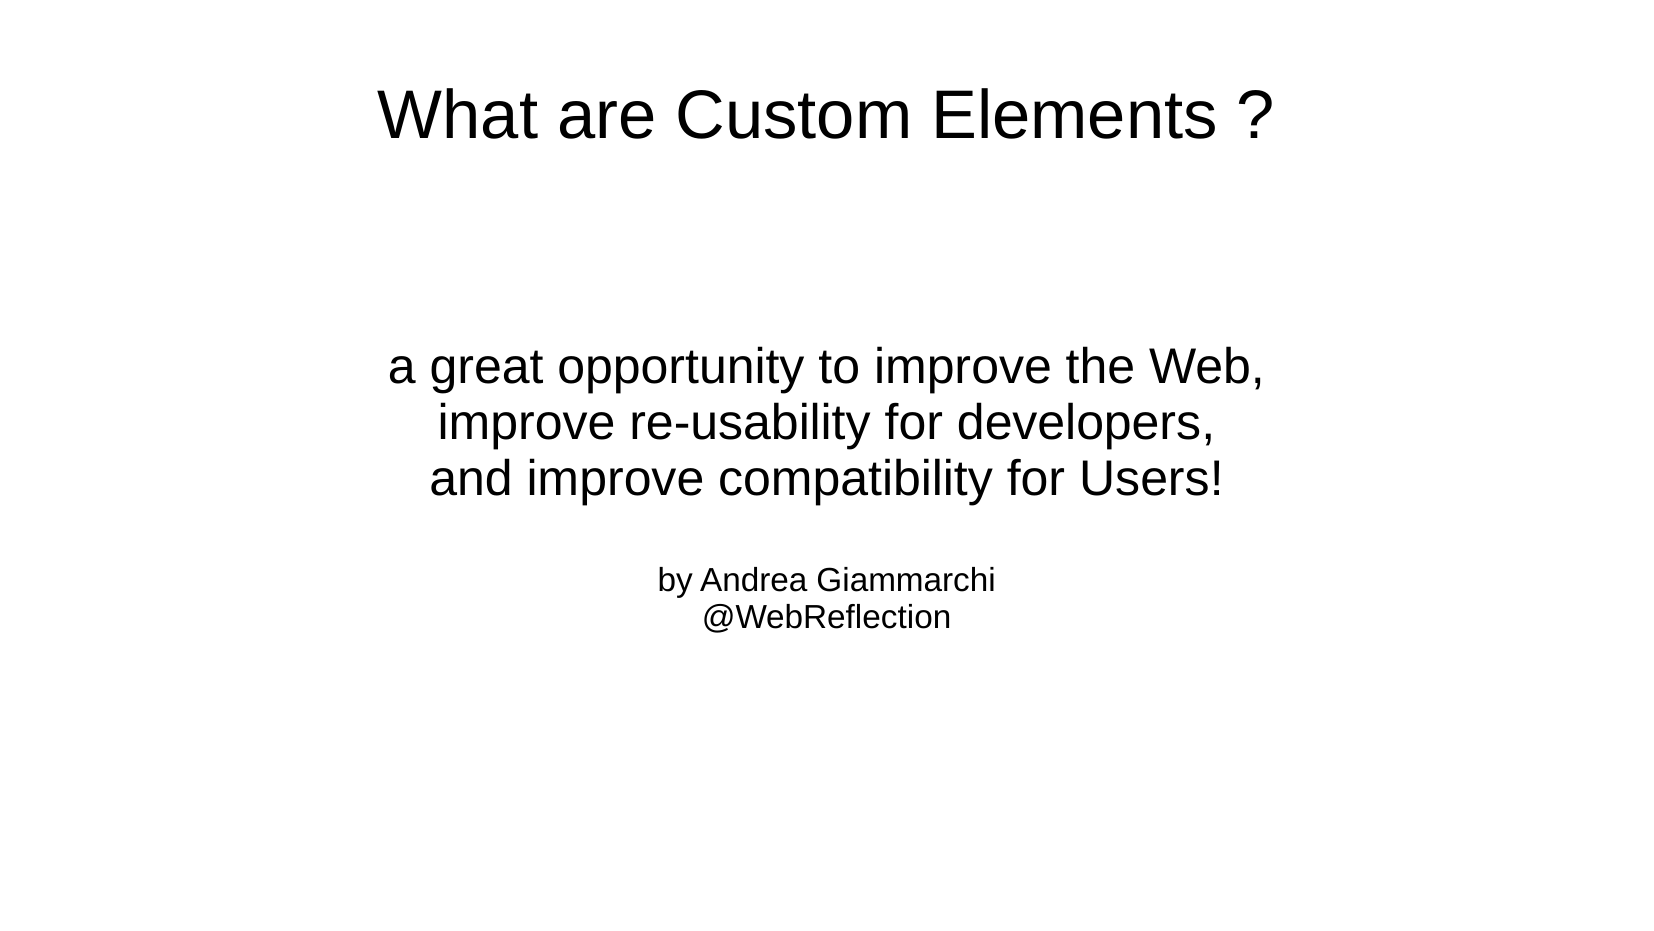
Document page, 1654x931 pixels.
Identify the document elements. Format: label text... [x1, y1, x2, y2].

subtitle a great opportunity to improve the Web, improve re-usability for developers, and improve compatibility for Users! by Andrea Giammarchi @WebReflection [82, 217, 1571, 758]
title What are Custom Elements ? [82, 37, 1571, 193]
